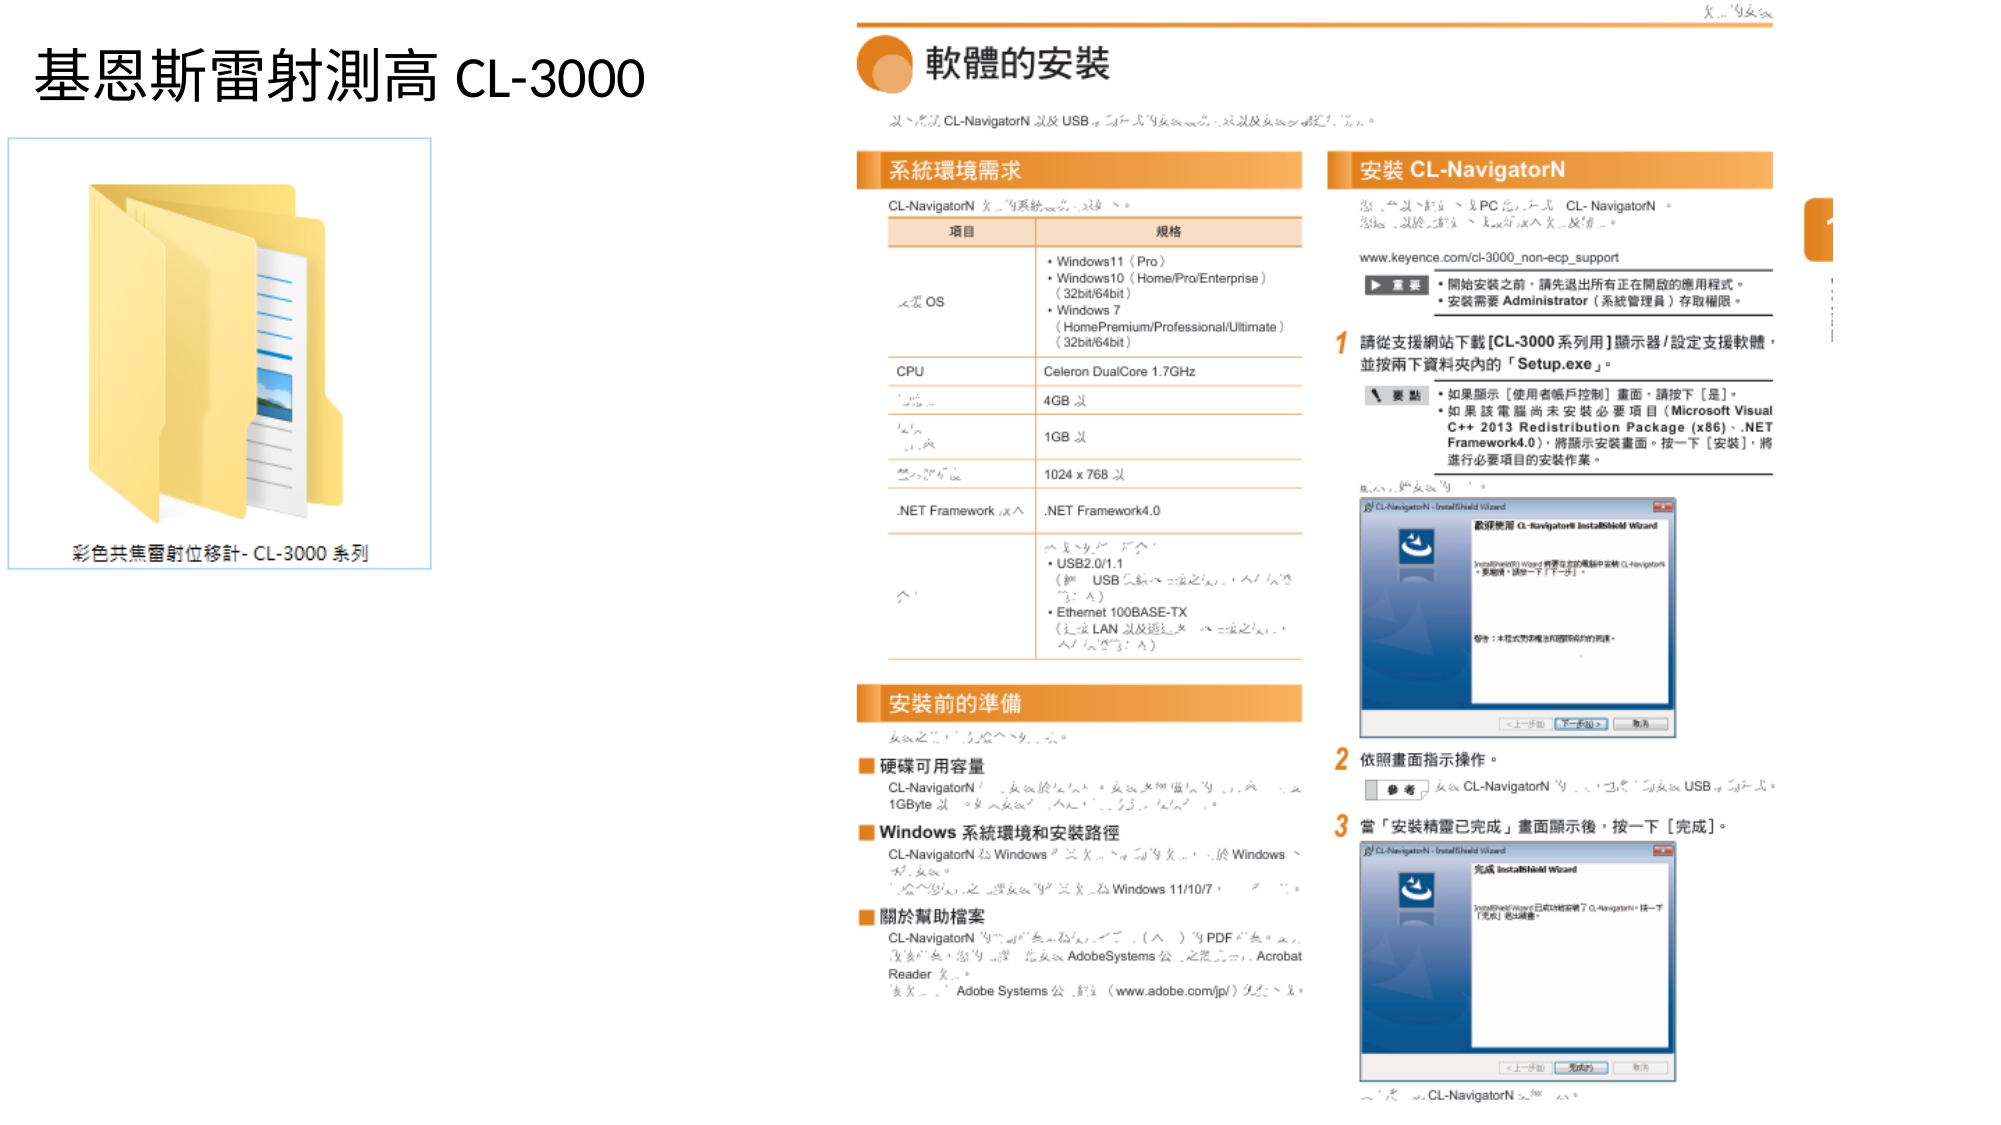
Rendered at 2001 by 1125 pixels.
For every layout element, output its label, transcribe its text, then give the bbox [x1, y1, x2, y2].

text_box 基恩斯雷射測高CL-3000 [18, 31, 839, 117]
picture [0, 133, 460, 667]
picture [839, 0, 1833, 1125]
